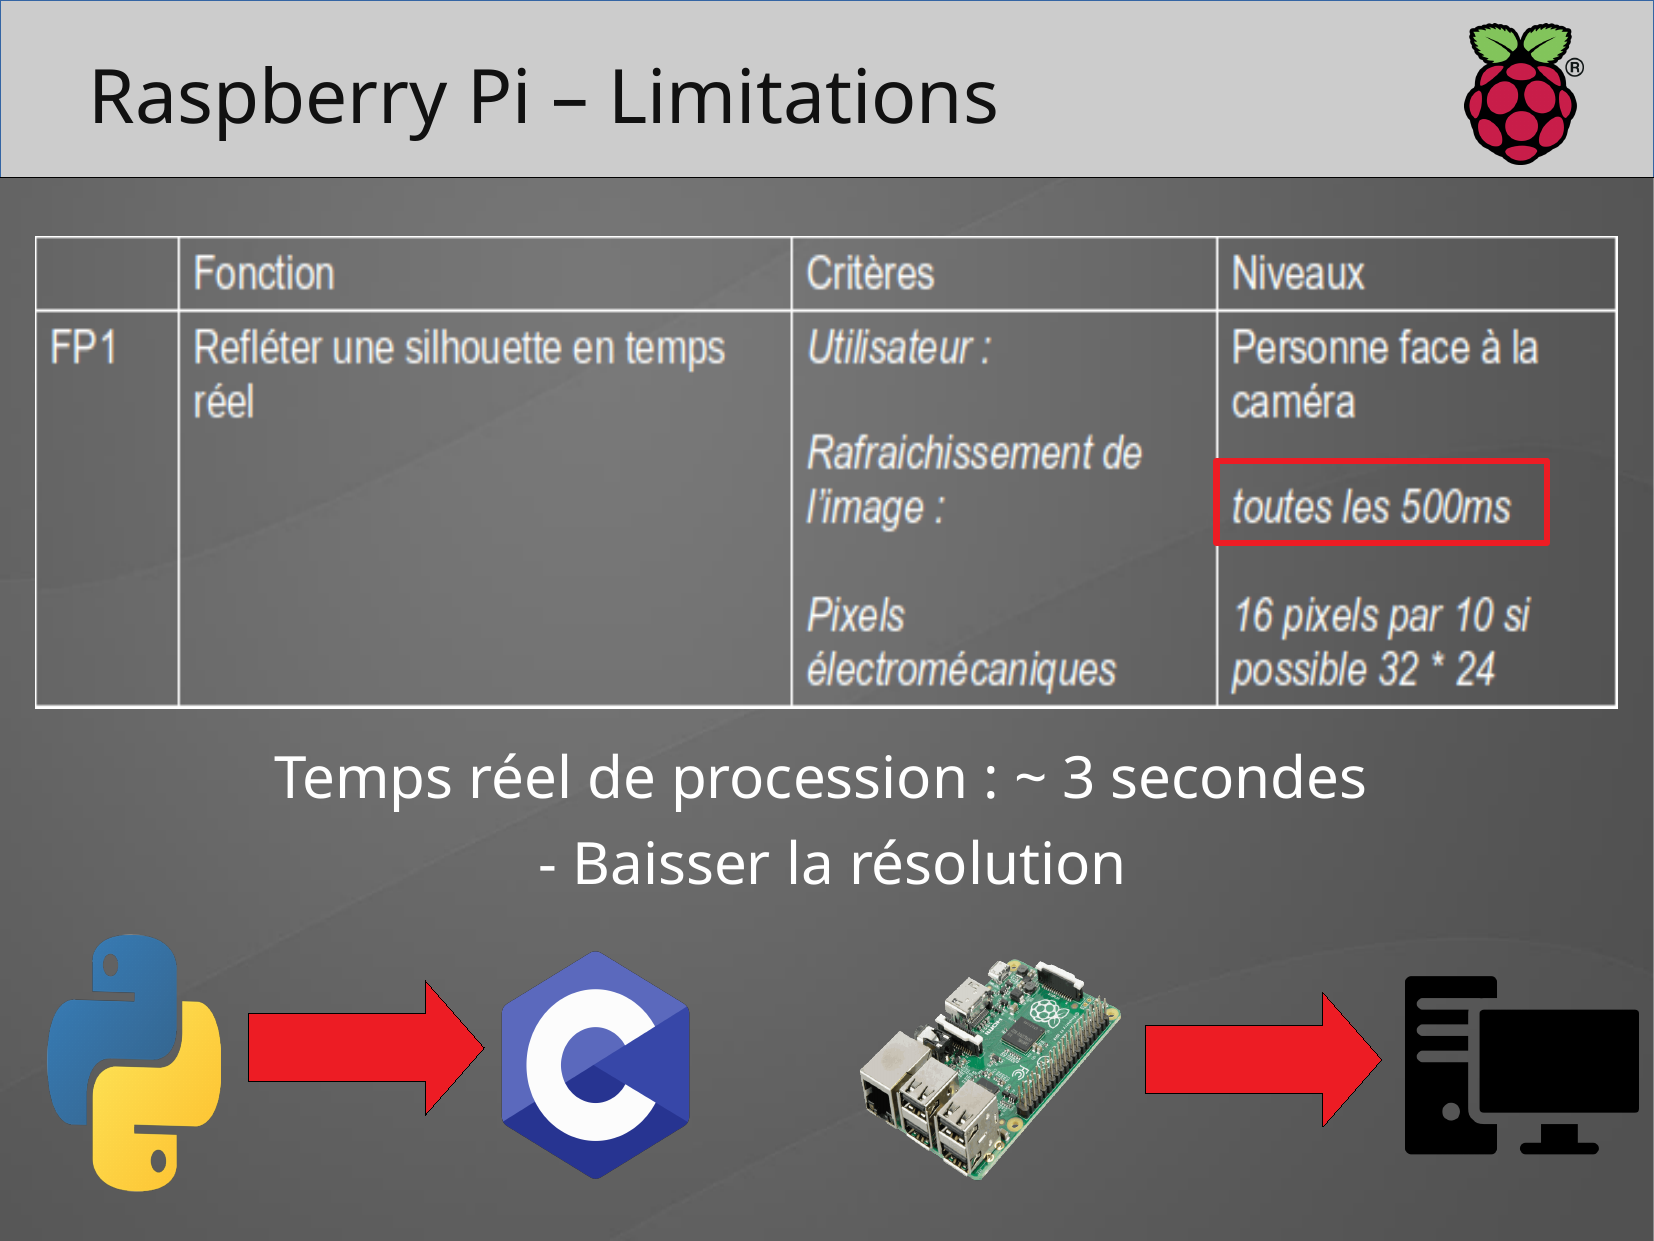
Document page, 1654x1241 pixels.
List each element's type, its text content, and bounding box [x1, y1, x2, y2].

text_box [1145, 992, 1382, 1127]
text_box [0, 0, 1654, 177]
picture [1464, 23, 1584, 165]
picture [0, 178, 1654, 1241]
text_box Raspberry Pi – Limitations [0, 35, 1512, 254]
text_box [248, 980, 485, 1116]
text_box - Baisser la résolution [47, 814, 1619, 901]
text_box Temps réel de procession : ~ 3 secondes [35, 729, 1607, 815]
